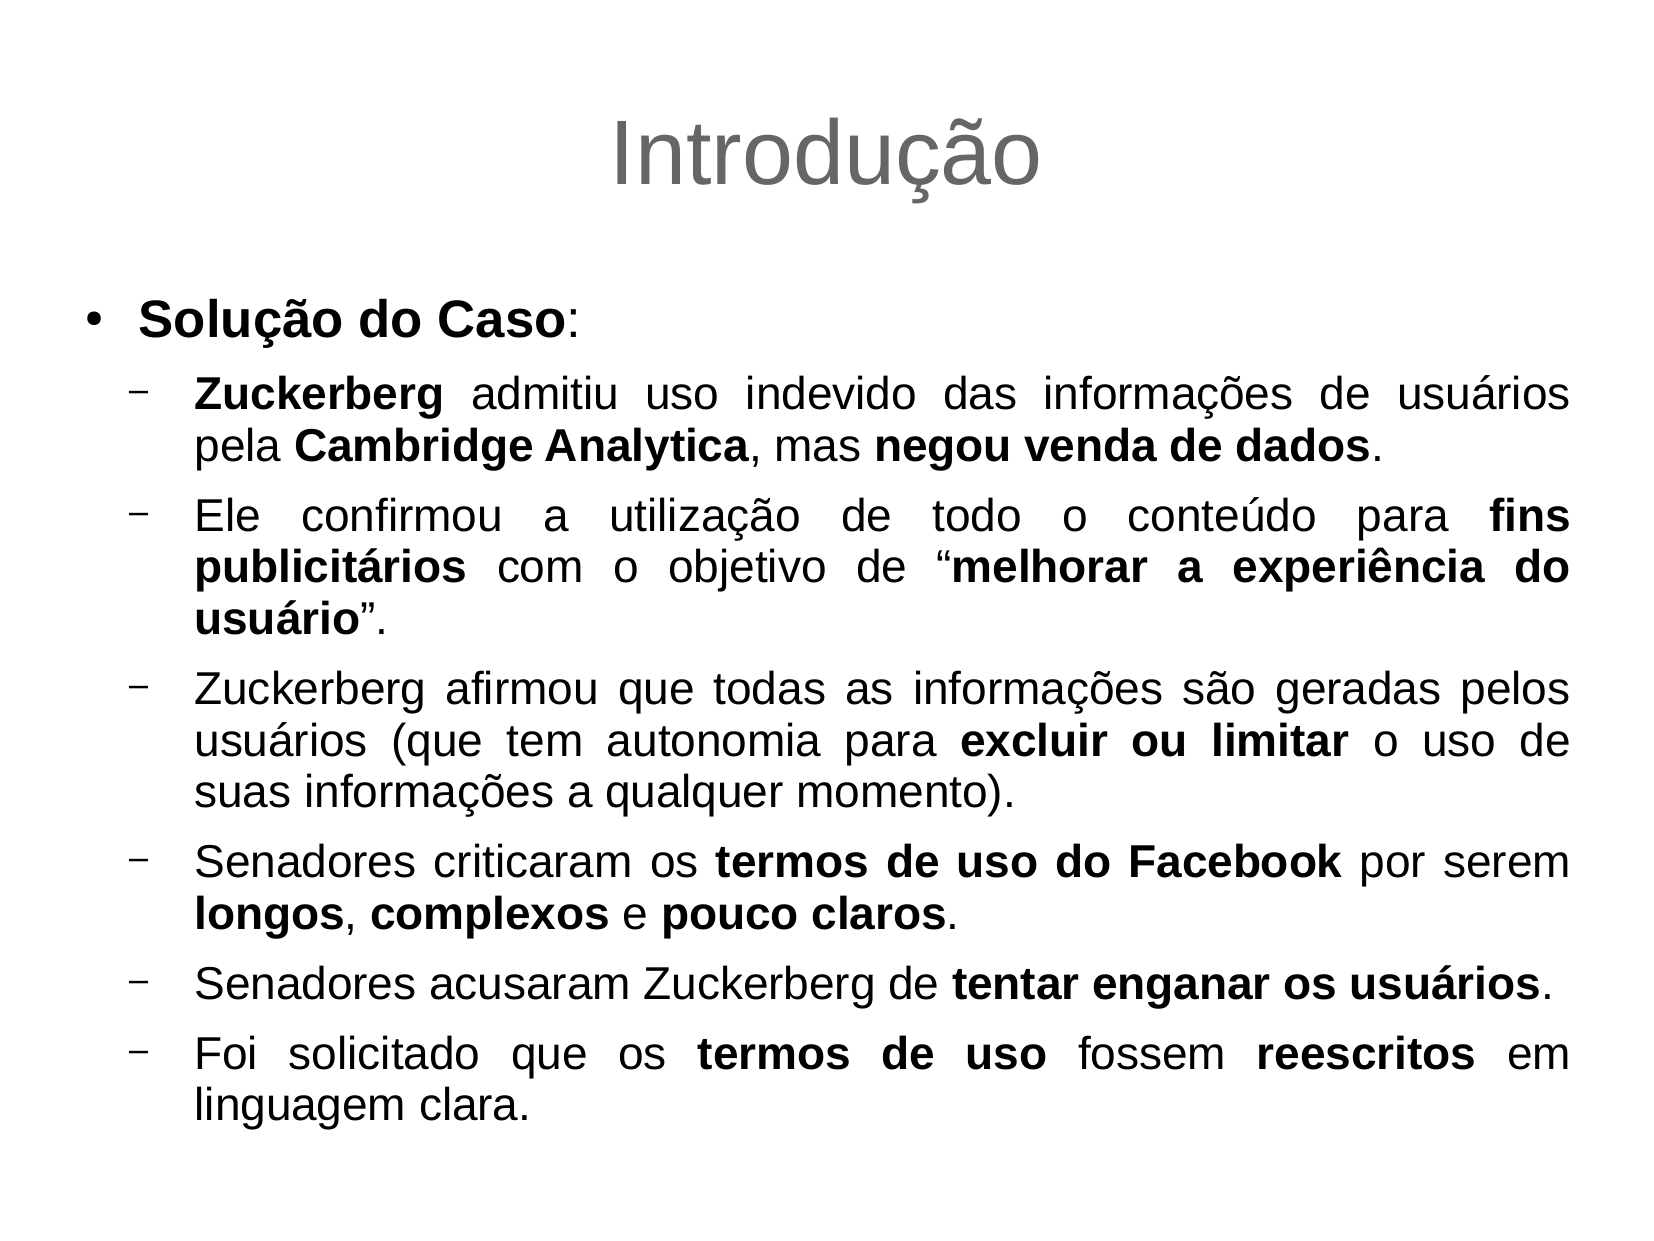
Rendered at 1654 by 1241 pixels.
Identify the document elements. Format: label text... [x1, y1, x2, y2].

title Introdução [82, 49, 1571, 257]
list Solução do Caso: Zuckerberg admitiu uso indevido das informações de usuários pela Cambridge Analytica, mas negou venda de dados. Ele confirmou a utilização de todo o conteúdo para fins publicitários com o objetivo de “melhorar a experiência do usuário”. Zuckerberg afirmou que todas as informações são geradas pelos usuários (que tem autonomia para excluir ou limitar o uso de suas informações a qualquer momento). Senadores criticaram os termos de uso do Facebook por serem longos, complexos e pouco claros. Senadores acusaram Zuckerberg de tentar enganar os usuários. Foi solicitado que os termos de uso fossem reescritos em linguagem clara. [82, 290, 1571, 1134]
